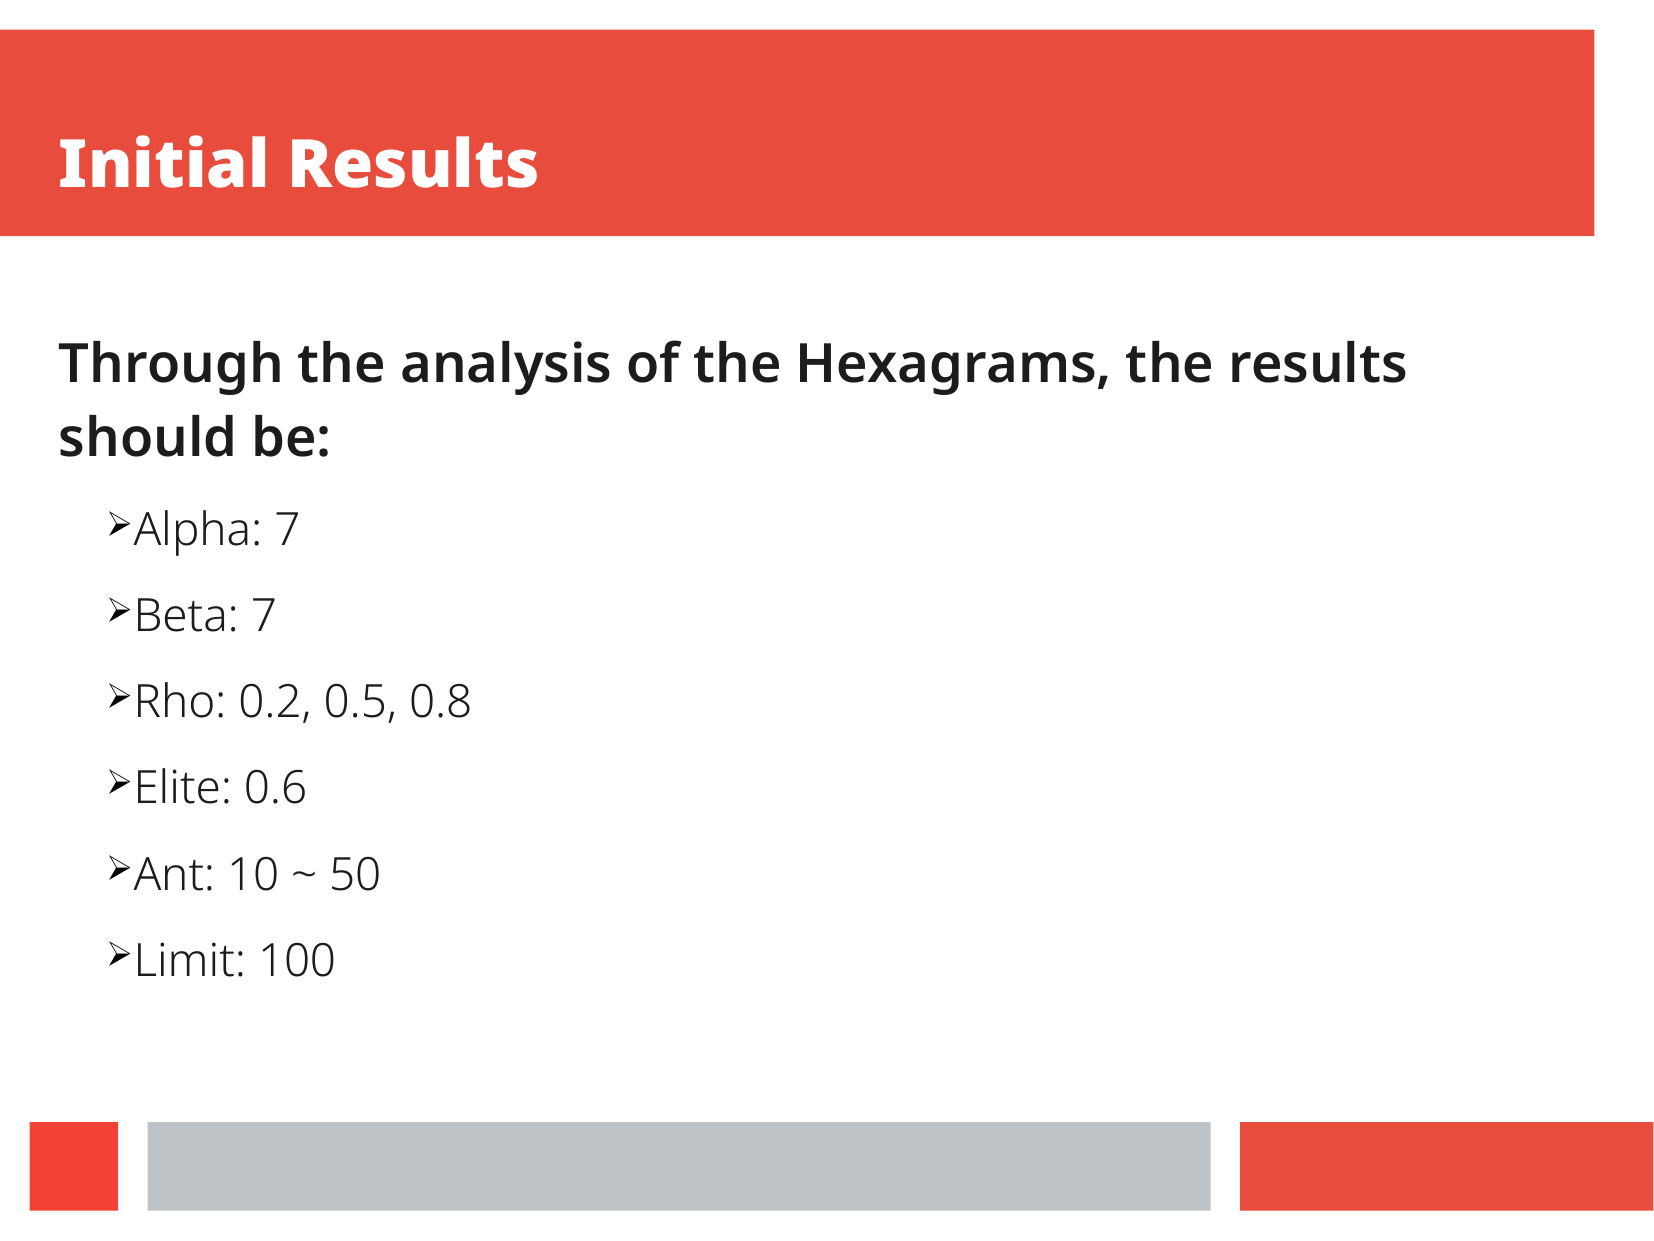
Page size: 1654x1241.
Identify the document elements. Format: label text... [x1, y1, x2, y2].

list Through the analysis of the Hexagrams, the results should be: Alpha: 7 Beta: 7 Rho: 0.2, 0.5, 0.8 Elite: 0.6 Ant: 10 ~ 50 Limit: 100 [59, 324, 1565, 1093]
title Initial Results [59, 59, 1595, 207]
